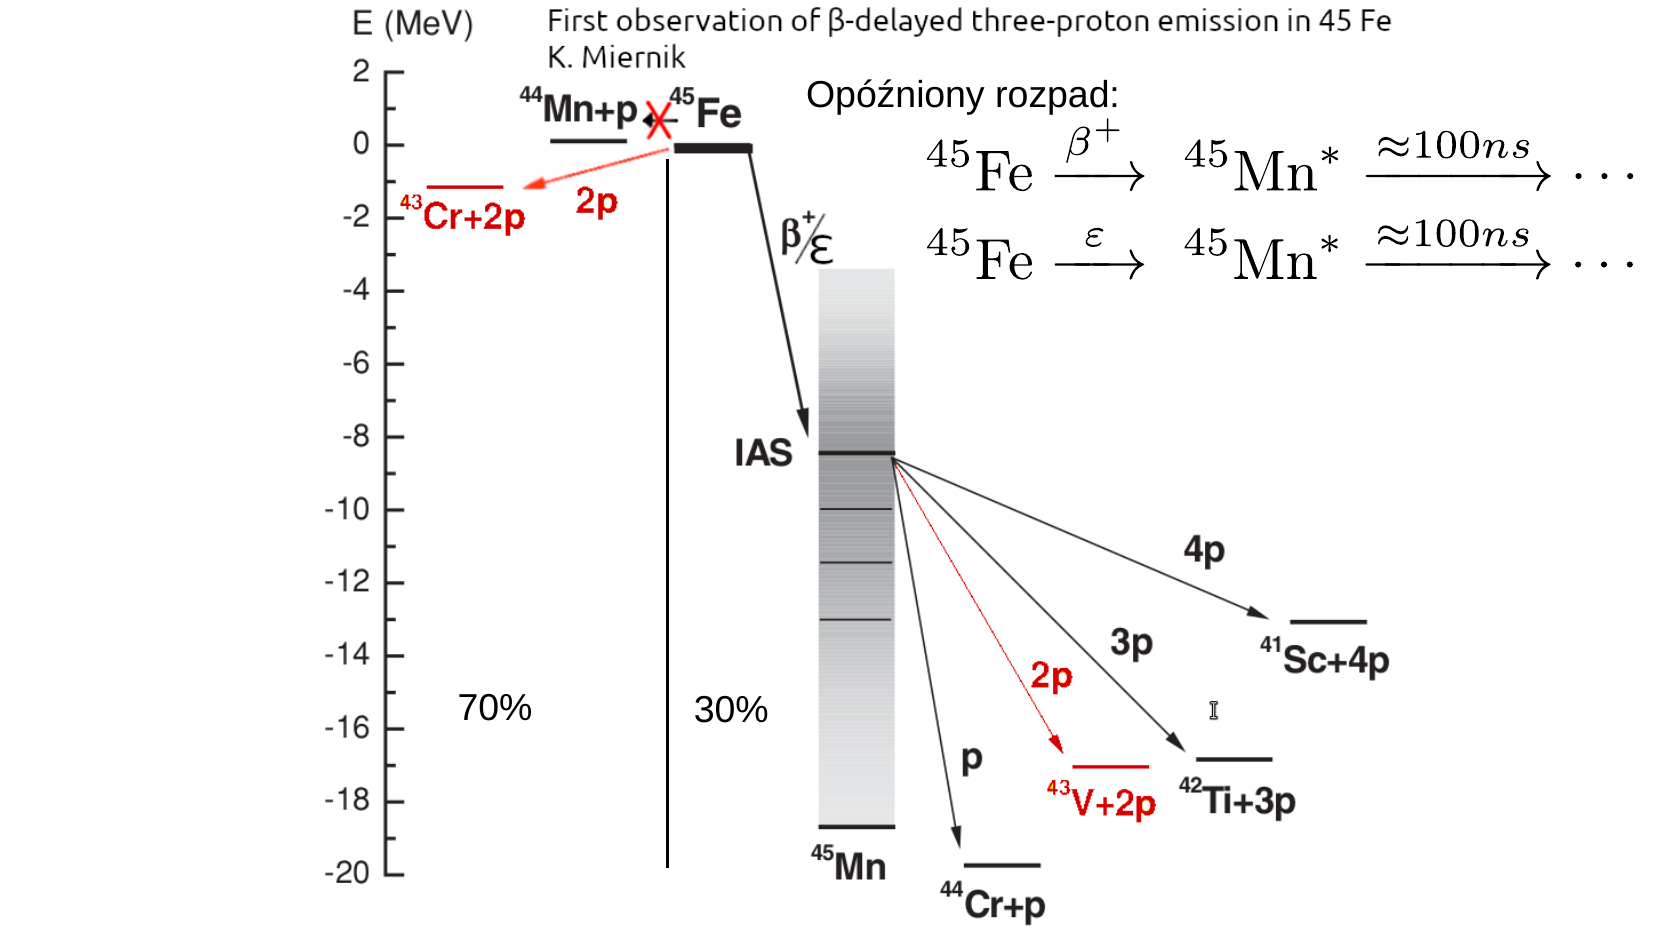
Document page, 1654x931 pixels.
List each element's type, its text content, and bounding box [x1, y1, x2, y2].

text_box [1600, 261, 1608, 268]
text_box [976, 166, 1001, 191]
text_box [1482, 228, 1508, 247]
text_box [1575, 173, 1582, 180]
text_box [1415, 219, 1431, 247]
text_box [1209, 139, 1228, 168]
text_box Opóźniony rozpad: [791, 66, 1205, 166]
text_box [1575, 261, 1582, 268]
text_box [1321, 146, 1339, 164]
text_box [1512, 228, 1529, 247]
text_box [1416, 130, 1431, 158]
text_box [1184, 227, 1205, 256]
text_box [1378, 136, 1409, 146]
text_box [1287, 164, 1317, 191]
text_box [1459, 219, 1479, 247]
text_box [1321, 234, 1338, 253]
text_box [1378, 235, 1409, 245]
text_box [1460, 130, 1480, 159]
text_box [927, 227, 948, 256]
text_box [1365, 160, 1552, 192]
text_box [1208, 228, 1227, 256]
text_box 30% [679, 681, 827, 739]
text_box [1512, 139, 1530, 159]
text_box [1009, 253, 1033, 280]
text_box [1234, 239, 1284, 279]
text_box [1378, 225, 1409, 235]
text_box [1085, 227, 1104, 247]
text_box [1436, 219, 1456, 247]
text_box [1627, 173, 1634, 180]
text_box [1365, 249, 1551, 280]
text_box [1601, 173, 1608, 180]
text_box [1437, 130, 1456, 159]
text_box [1626, 261, 1633, 268]
text_box [951, 228, 970, 256]
text_box [1234, 151, 1284, 191]
text_box [1378, 147, 1409, 157]
text_box 70% [442, 679, 621, 736]
text_box [1054, 166, 1145, 192]
text_box [1009, 166, 1032, 192]
text_box [976, 239, 1011, 279]
text_box [1287, 253, 1317, 279]
text_box [1054, 249, 1145, 280]
text_box [1483, 139, 1508, 159]
picture [324, 6, 1396, 931]
